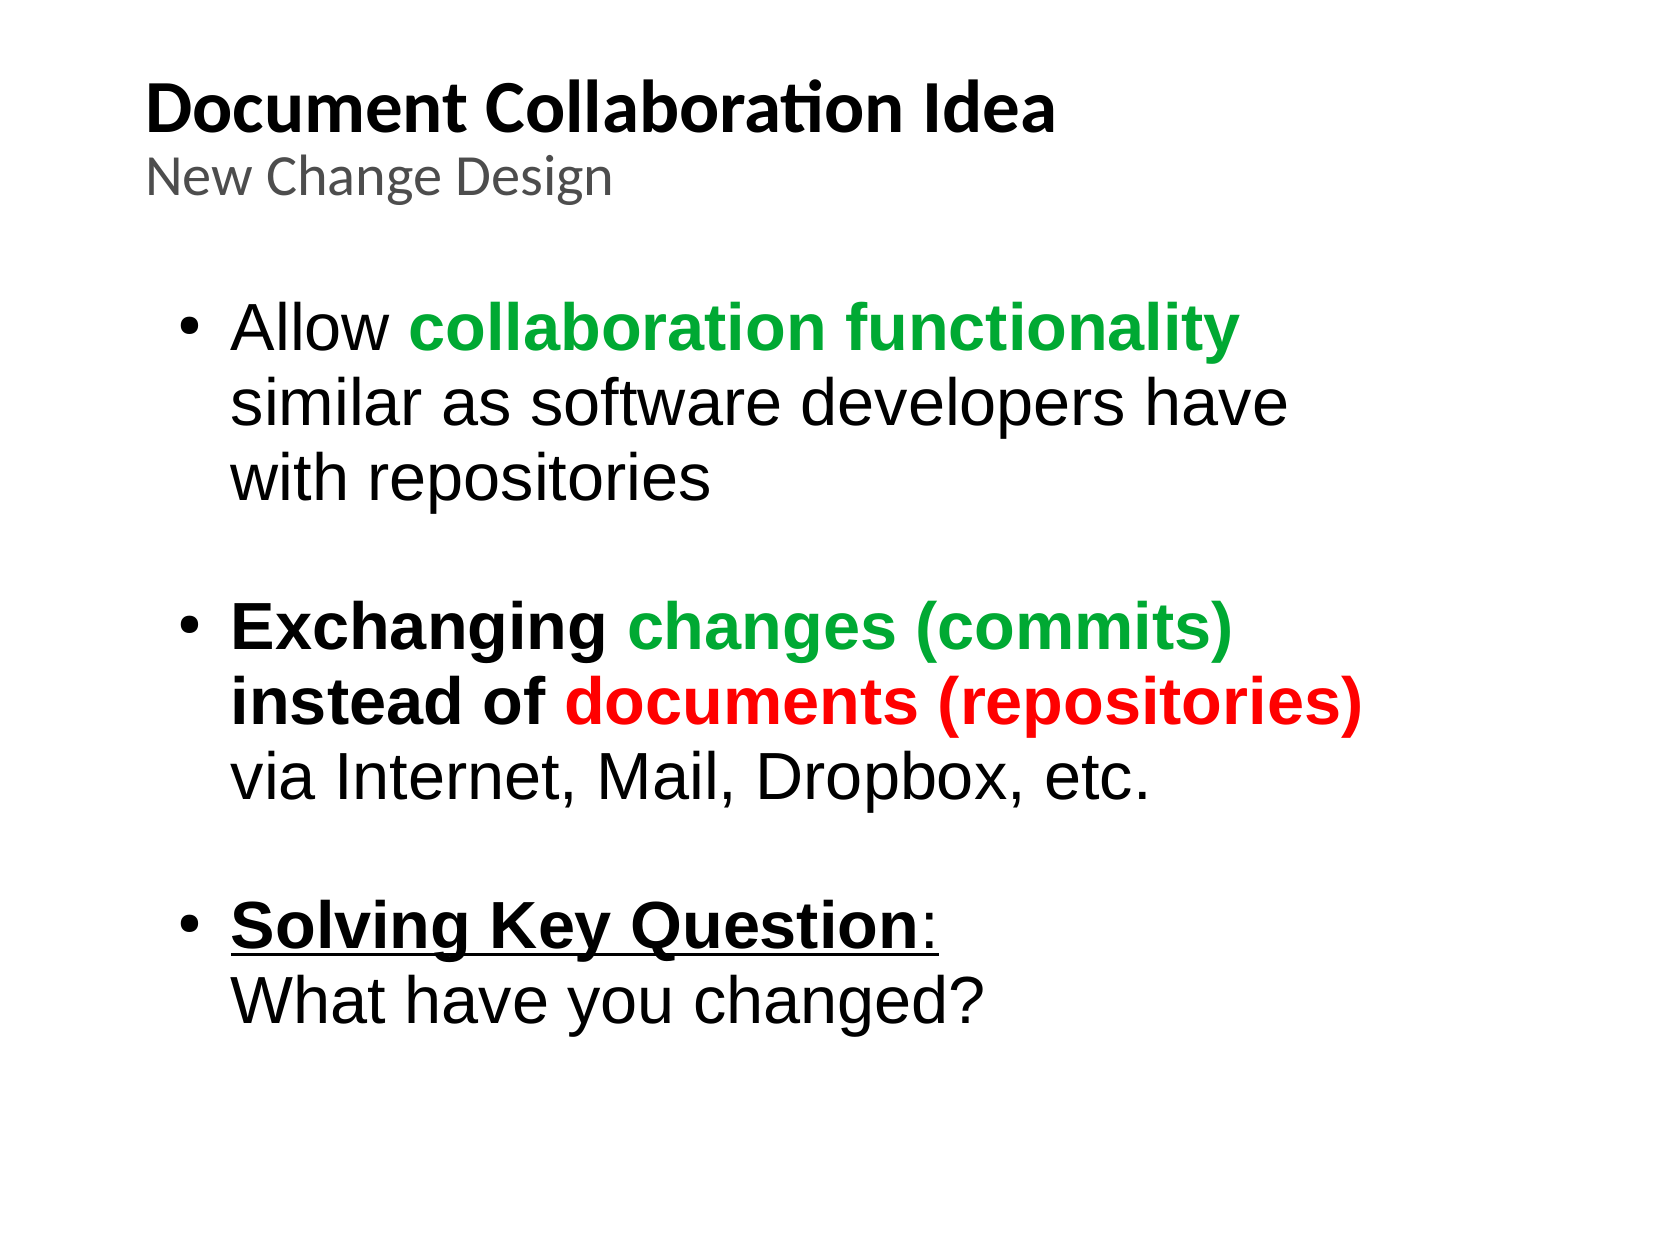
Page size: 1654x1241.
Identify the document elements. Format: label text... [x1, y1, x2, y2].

title Document Collaboration Idea New Change Design [145, 67, 1388, 220]
text_box Allow collaboration functionality similar as software developers have with repositories Exchanging changes (commits) instead of documents (repositories) via Internet, Mail, Dropbox, etc. Solving Key Question: What have you changed? [145, 282, 1423, 1120]
